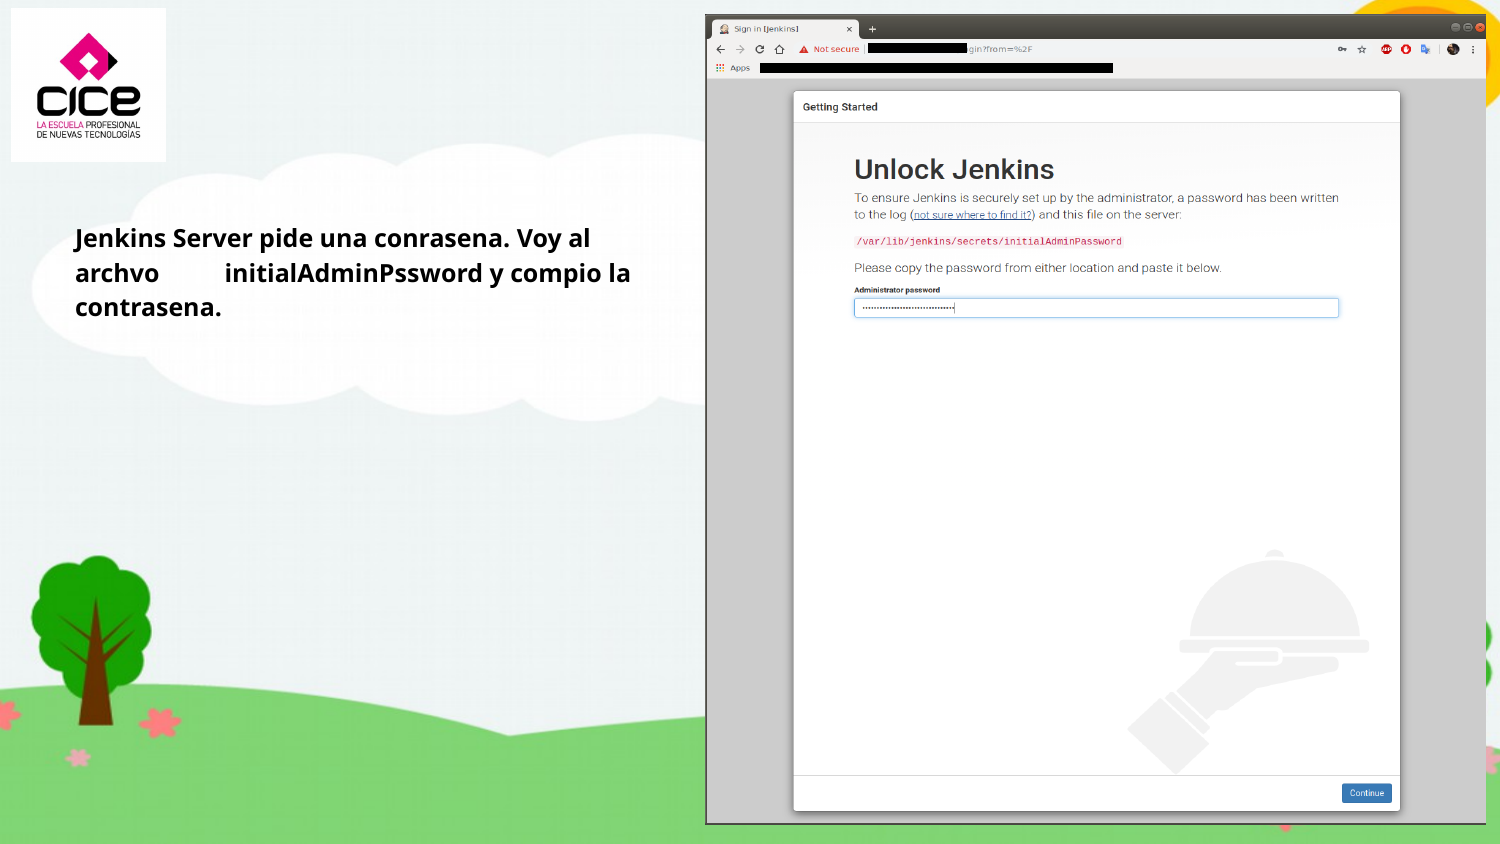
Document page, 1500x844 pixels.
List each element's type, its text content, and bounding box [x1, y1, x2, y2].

picture [0, 0, 1500, 844]
title Jenkins Server pide una conrasena. Voy al archvo initialAdminPssword y compio la contrasena. [75, 240, 661, 305]
